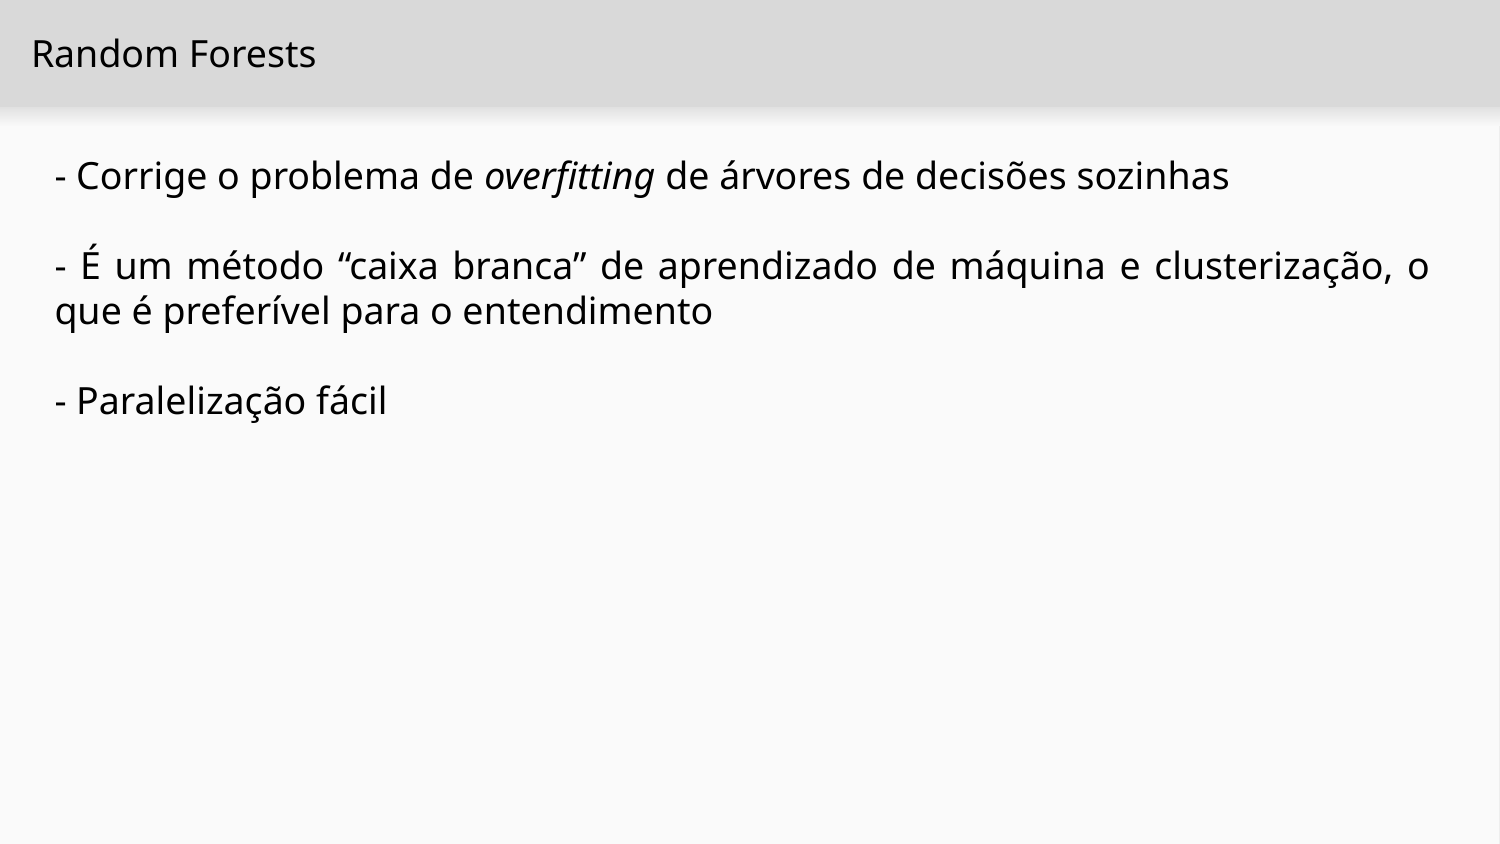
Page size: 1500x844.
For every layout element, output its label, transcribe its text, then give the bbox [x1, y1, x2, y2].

title Random Forests [16, 2, 1464, 102]
list - Corrige o problema de overfitting de árvores de decisões sozinhas - É um método “caixa branca” de aprendizado de máquina e clusterização, o que é preferível para o entendimento - Paralelização fácil [39, 137, 1447, 793]
